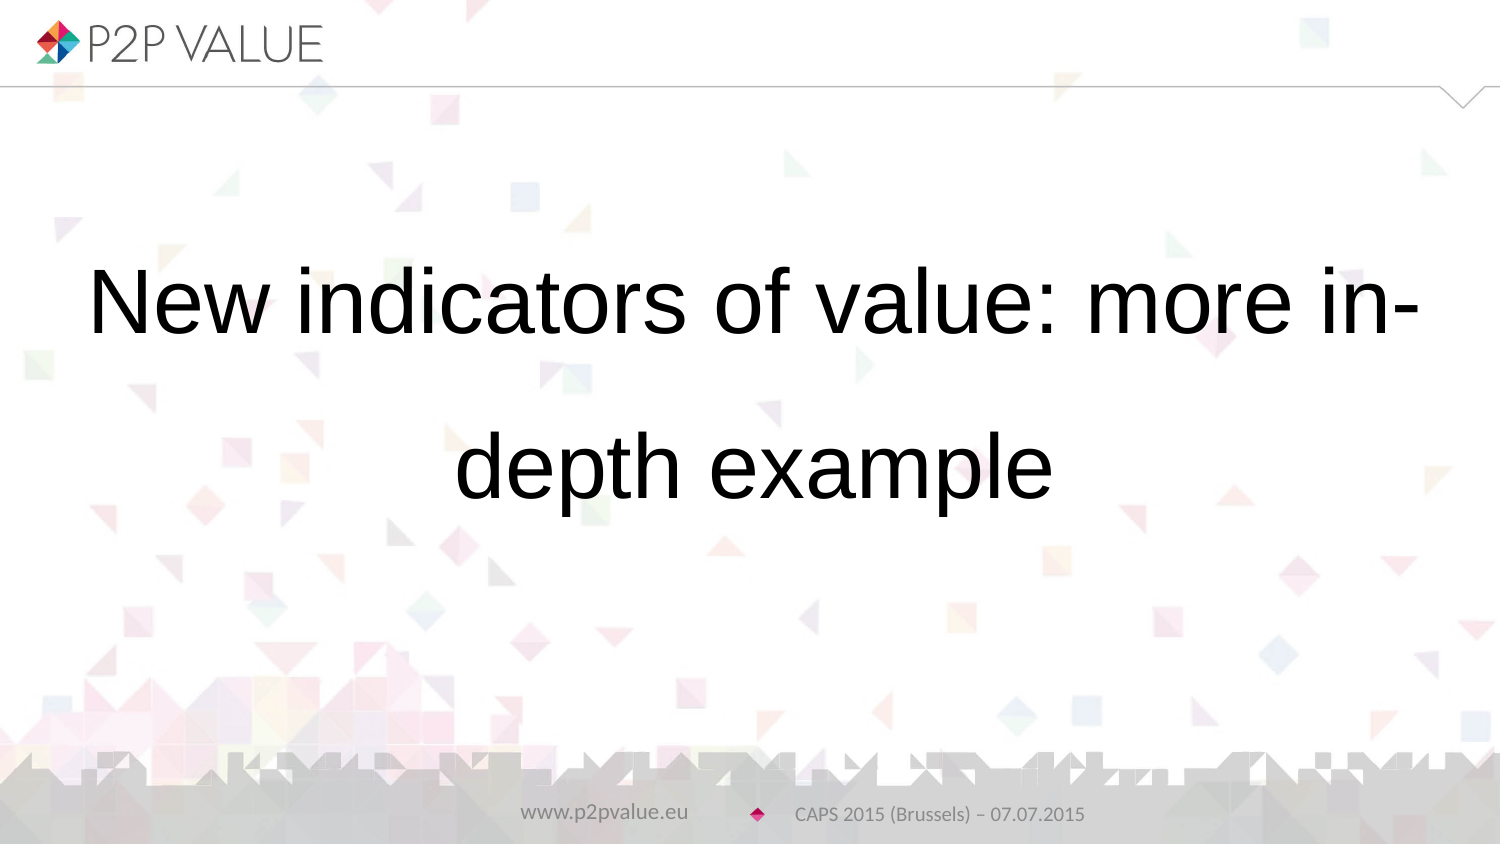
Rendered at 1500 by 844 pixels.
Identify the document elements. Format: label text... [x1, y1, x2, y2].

text_box www.p2pvalue.eu [514, 790, 733, 830]
picture [0, 0, 1500, 844]
subtitle New indicators of value: more in-depth example [15, 180, 1496, 736]
text_box CAPS 2015 (Brussels) – 07.07.2015 [781, 790, 1474, 836]
